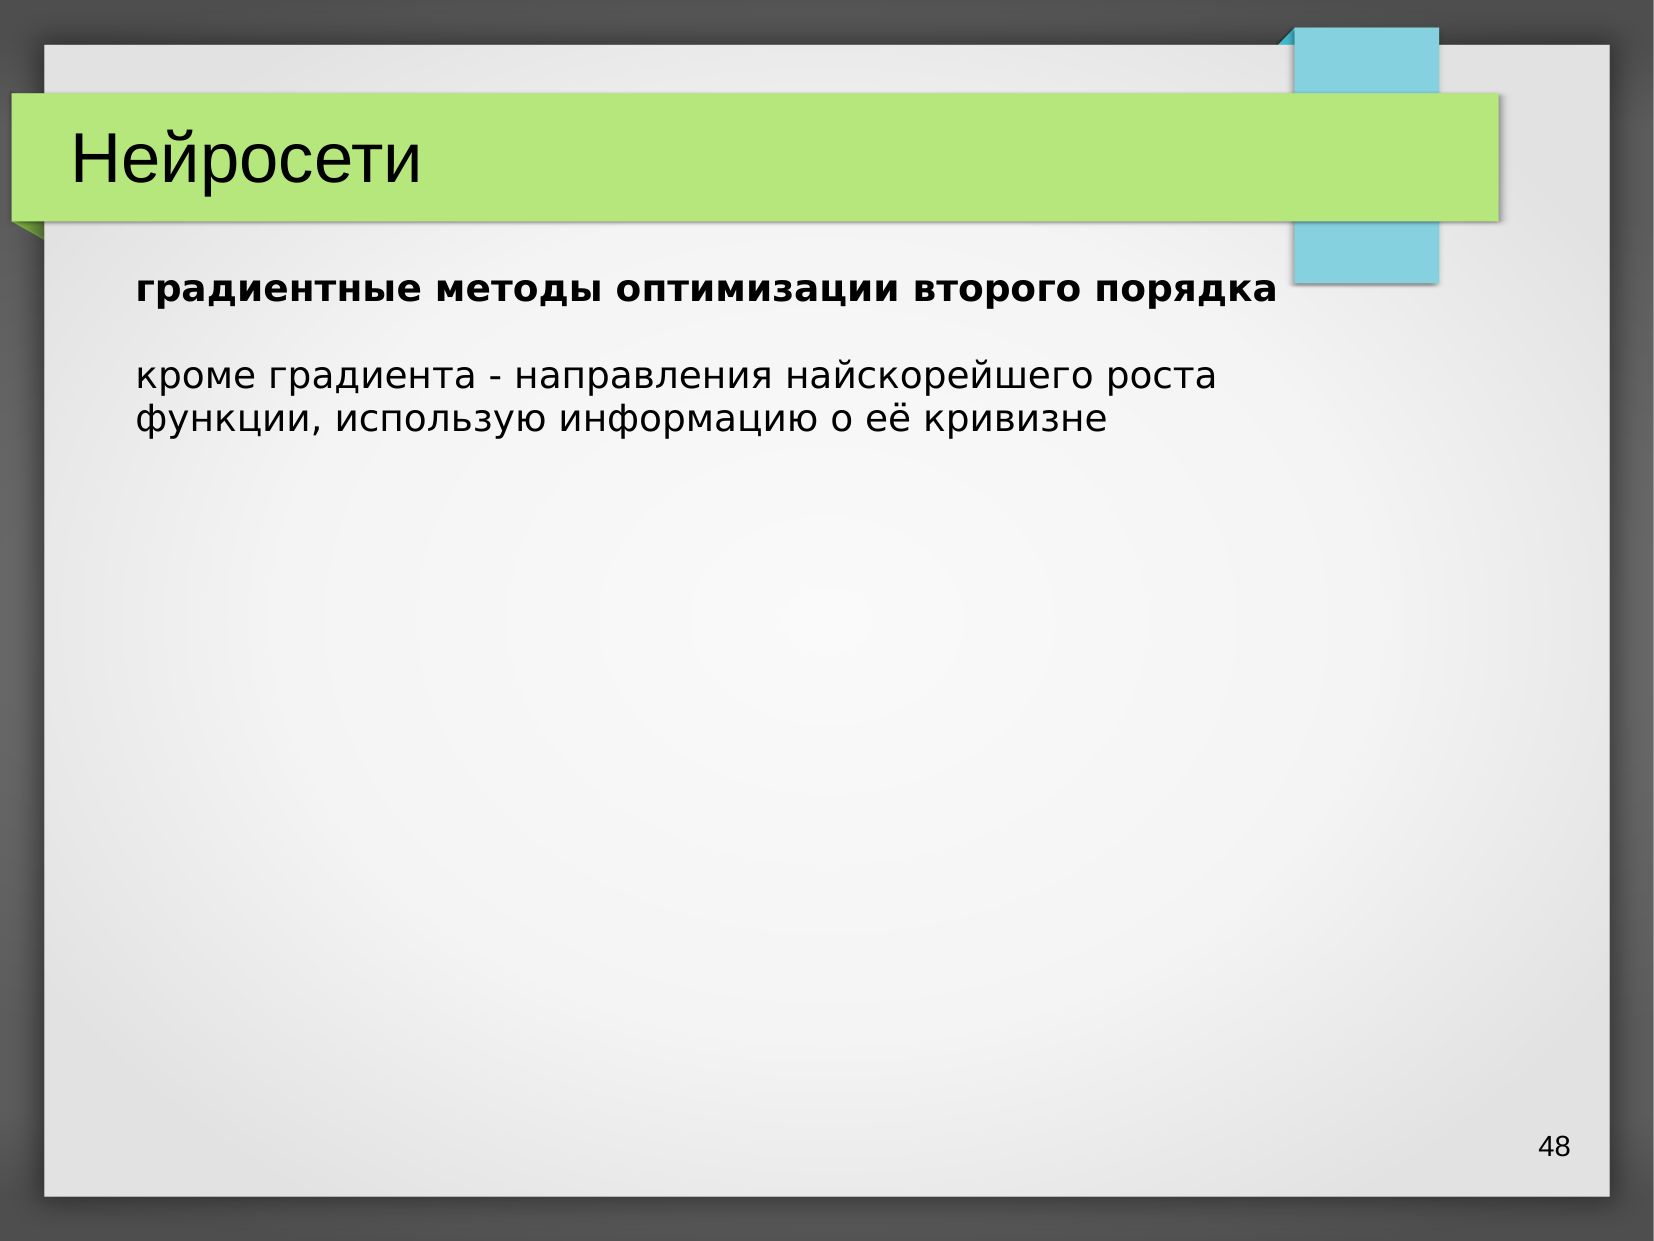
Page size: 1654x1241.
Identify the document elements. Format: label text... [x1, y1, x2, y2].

text_box градиентные методы оптимизации второго порядка кроме градиента - направления найскорейшего роста функции, использую информацию о её кривизне [120, 259, 1371, 449]
title Нейросети [70, 118, 1205, 199]
picture [0, 0, 1654, 1241]
